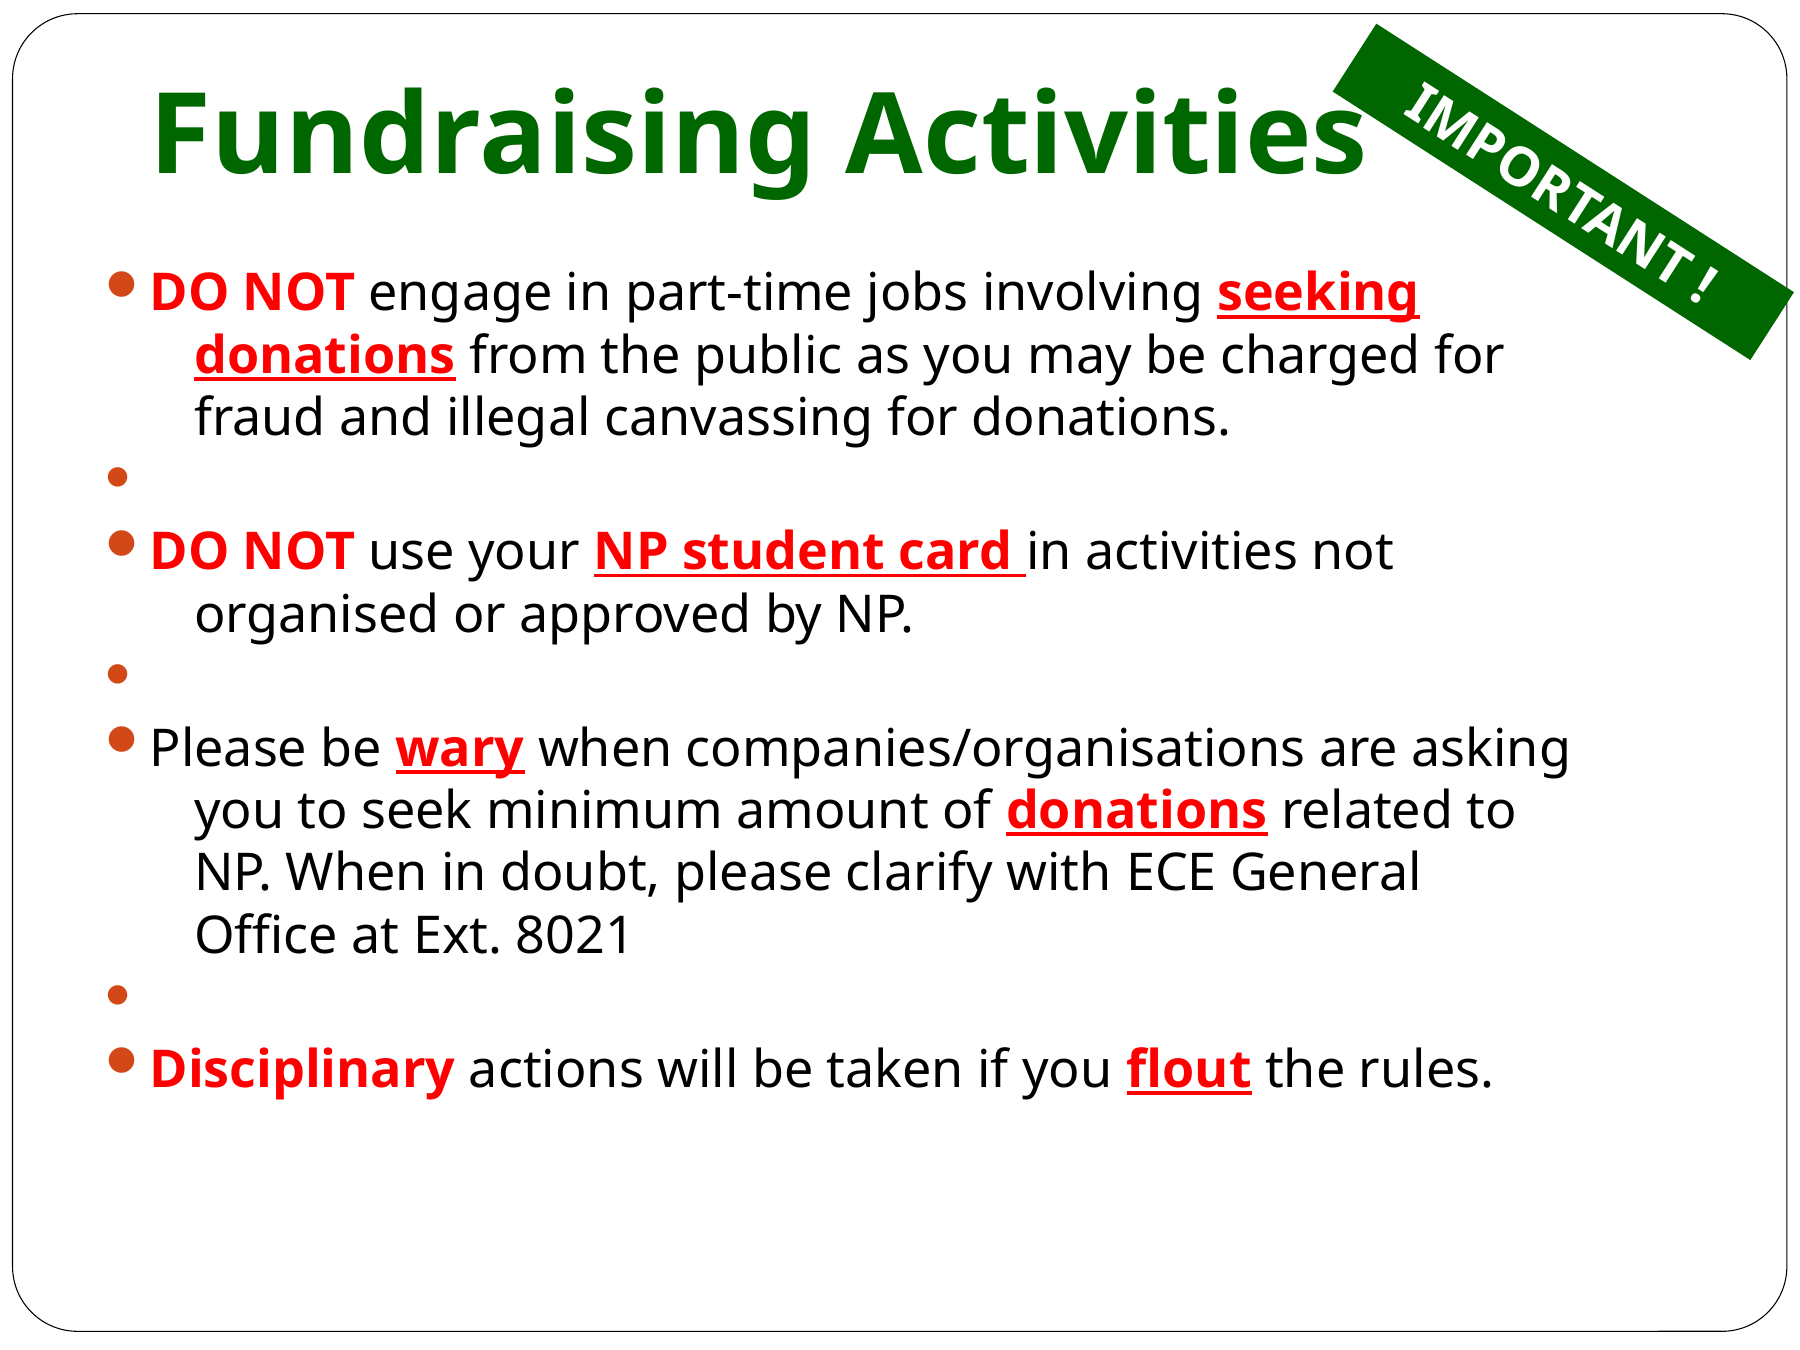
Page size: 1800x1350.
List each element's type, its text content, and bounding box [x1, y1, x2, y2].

title Fundraising Activities [135, 54, 1504, 203]
list DO NOT engage in part-time jobs involving seeking donations from the public as you may be charged for fraud and illegal canvassing for donations. DO NOT use your NP student card in activities not organised or approved by NP. Please be wary when companies/organisations are asking you to seek minimum amount of donations related to NP. When in doubt, please clarify with ECE General Office at Ext. 8021 Disciplinary actions will be taken if you flout the rules. [90, 251, 1592, 1244]
text_box IMPORTANT ! [1332, 23, 1794, 361]
title Fundraising Activities [1426, 54, 1666, 203]
